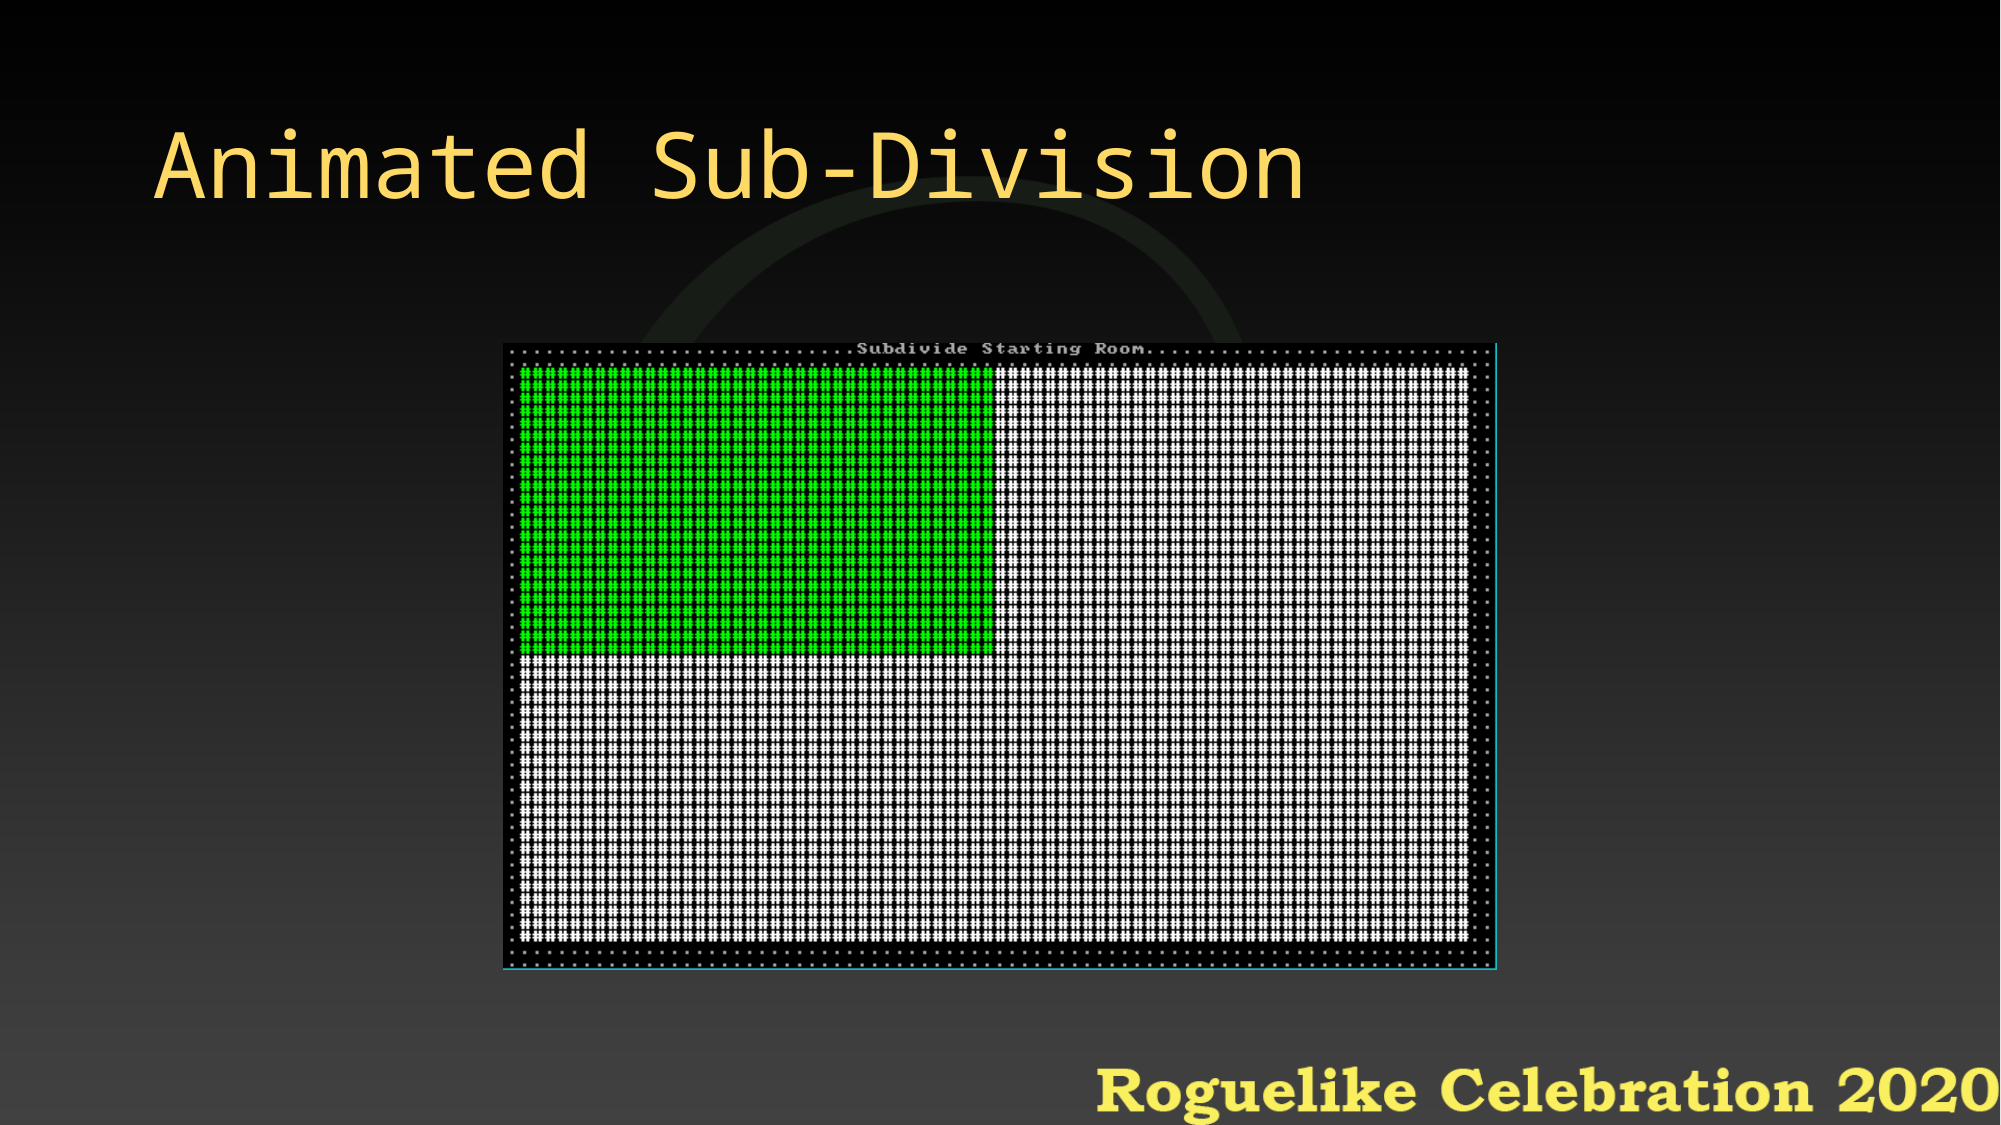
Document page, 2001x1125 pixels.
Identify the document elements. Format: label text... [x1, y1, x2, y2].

picture [0, 0, 2001, 1125]
title Animated Sub-Division [137, 59, 1863, 278]
